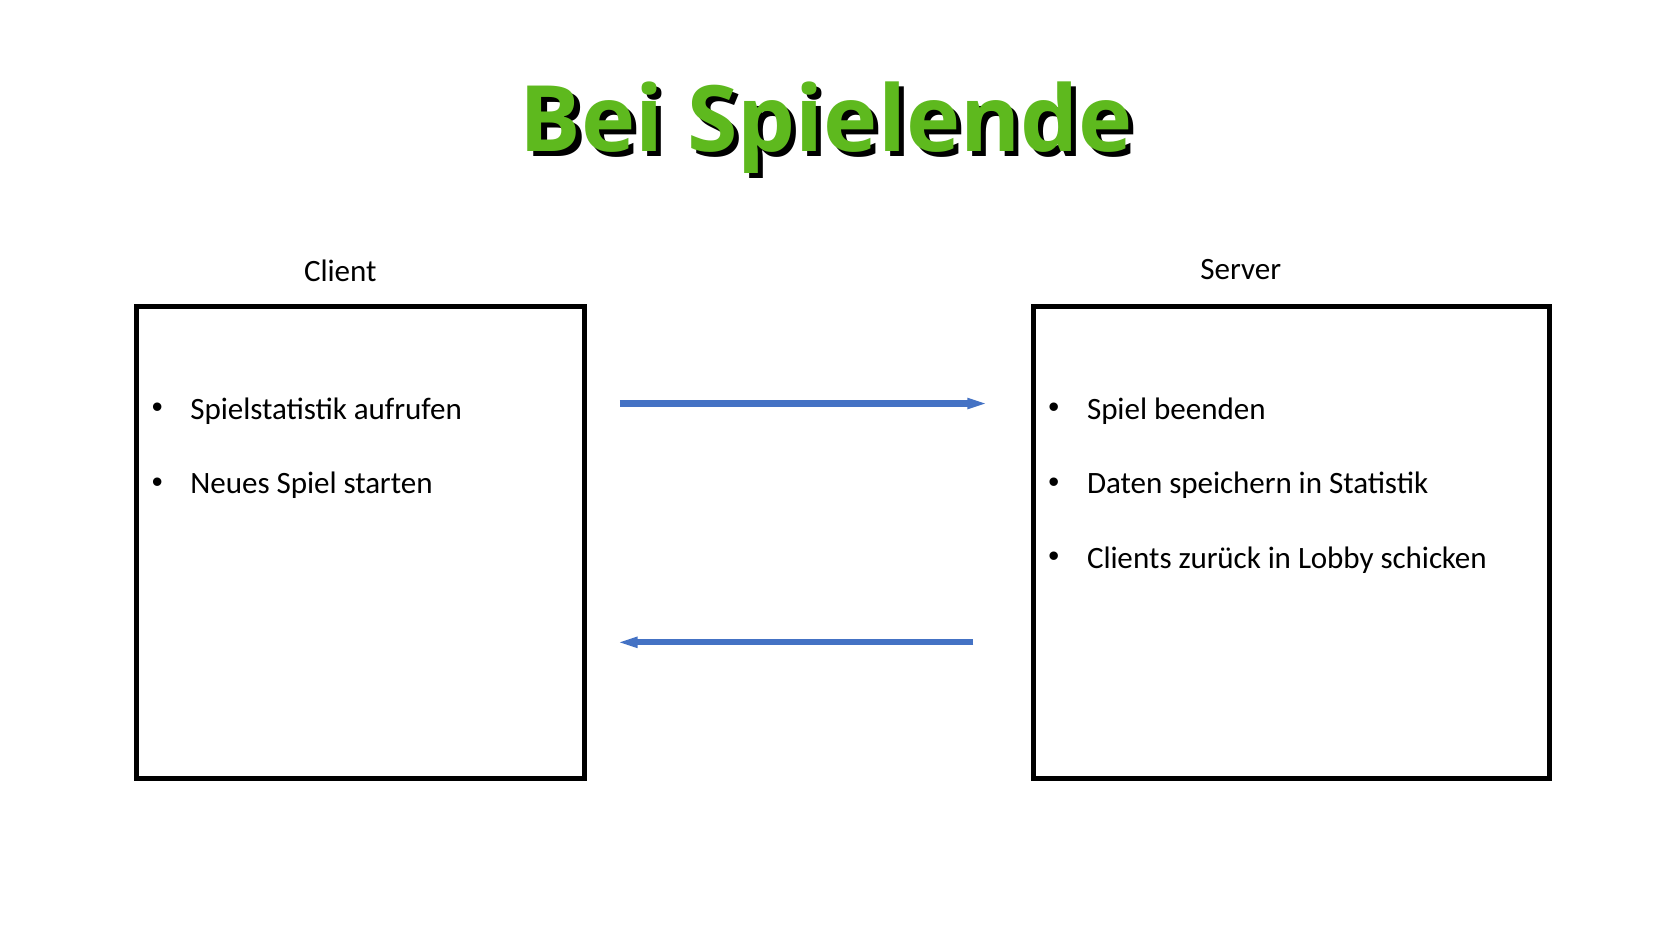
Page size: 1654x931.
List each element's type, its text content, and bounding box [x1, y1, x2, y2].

text_box Spielstatistik aufrufen Neues Spiel starten [137, 306, 585, 779]
text_box Spiel beenden Daten speichern in Statistik Clients zurück in Lobby schicken [1033, 306, 1550, 779]
title Bei Spielende [82, 37, 1571, 193]
text_box Server [1185, 241, 1298, 294]
text_box Client [289, 242, 393, 296]
